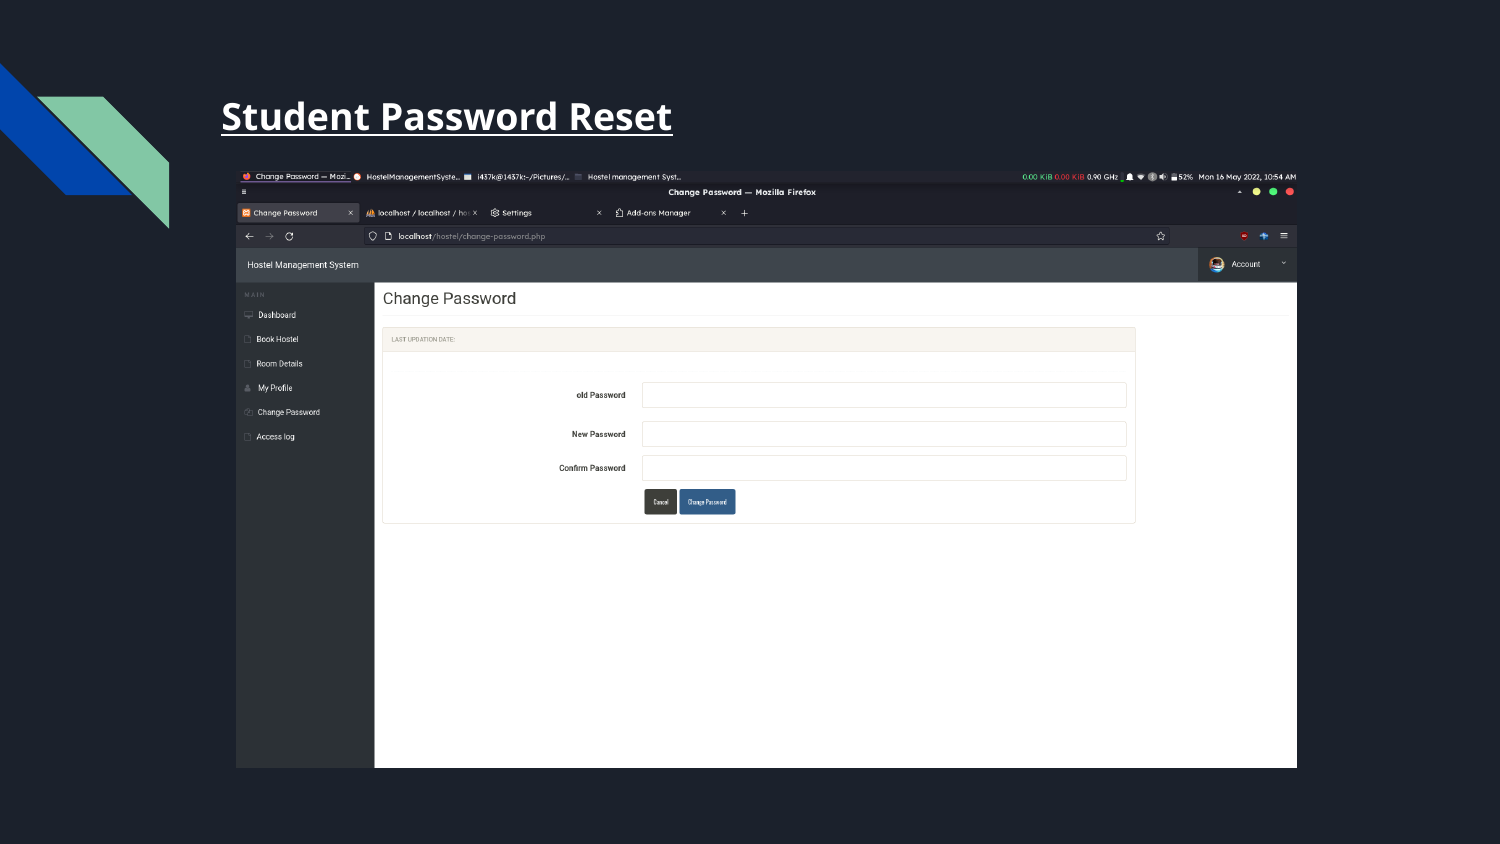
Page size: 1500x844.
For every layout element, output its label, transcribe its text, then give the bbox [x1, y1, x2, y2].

text_box Student Password Reset [206, 85, 768, 148]
picture [236, 171, 1297, 768]
